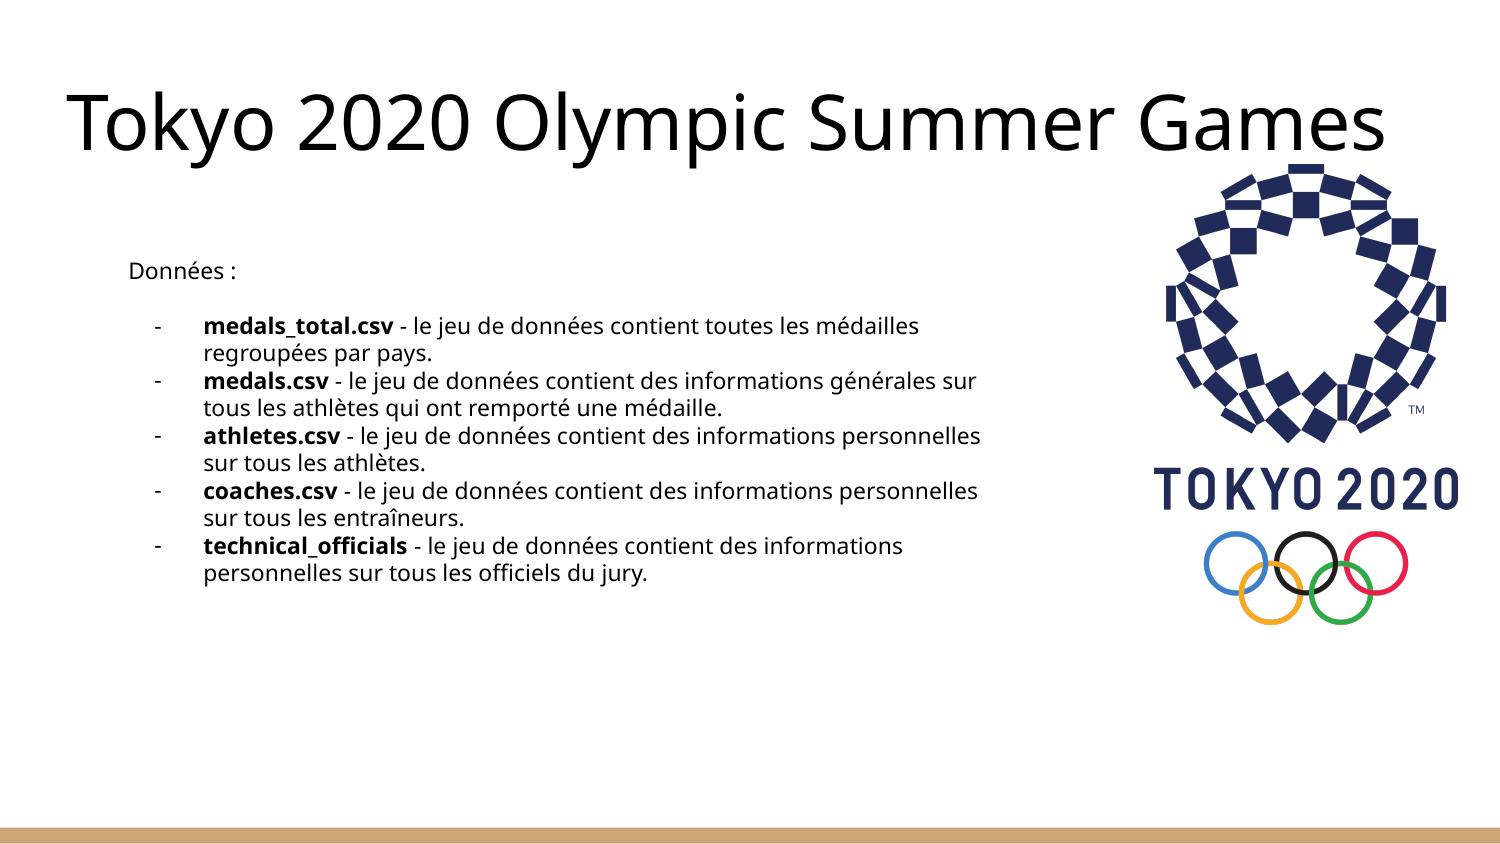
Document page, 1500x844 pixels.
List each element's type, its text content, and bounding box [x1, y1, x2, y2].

picture [1154, 164, 1458, 625]
title Tokyo 2020 Olympic Summer Games [51, 51, 1449, 189]
text_box Données : medals_total.csv - le jeu de données contient toutes les médailles regroupées par pays. medals.csv - le jeu de données contient des informations générales sur tous les athlètes qui ont remporté une médaille. athletes.csv - le jeu de données contient des informations personnelles sur tous les athlètes. coaches.csv - le jeu de données contient des informations personnelles sur tous les entraîneurs. technical_officials - le jeu de données contient des informations personnelles sur tous les officiels du jury. [113, 241, 998, 657]
